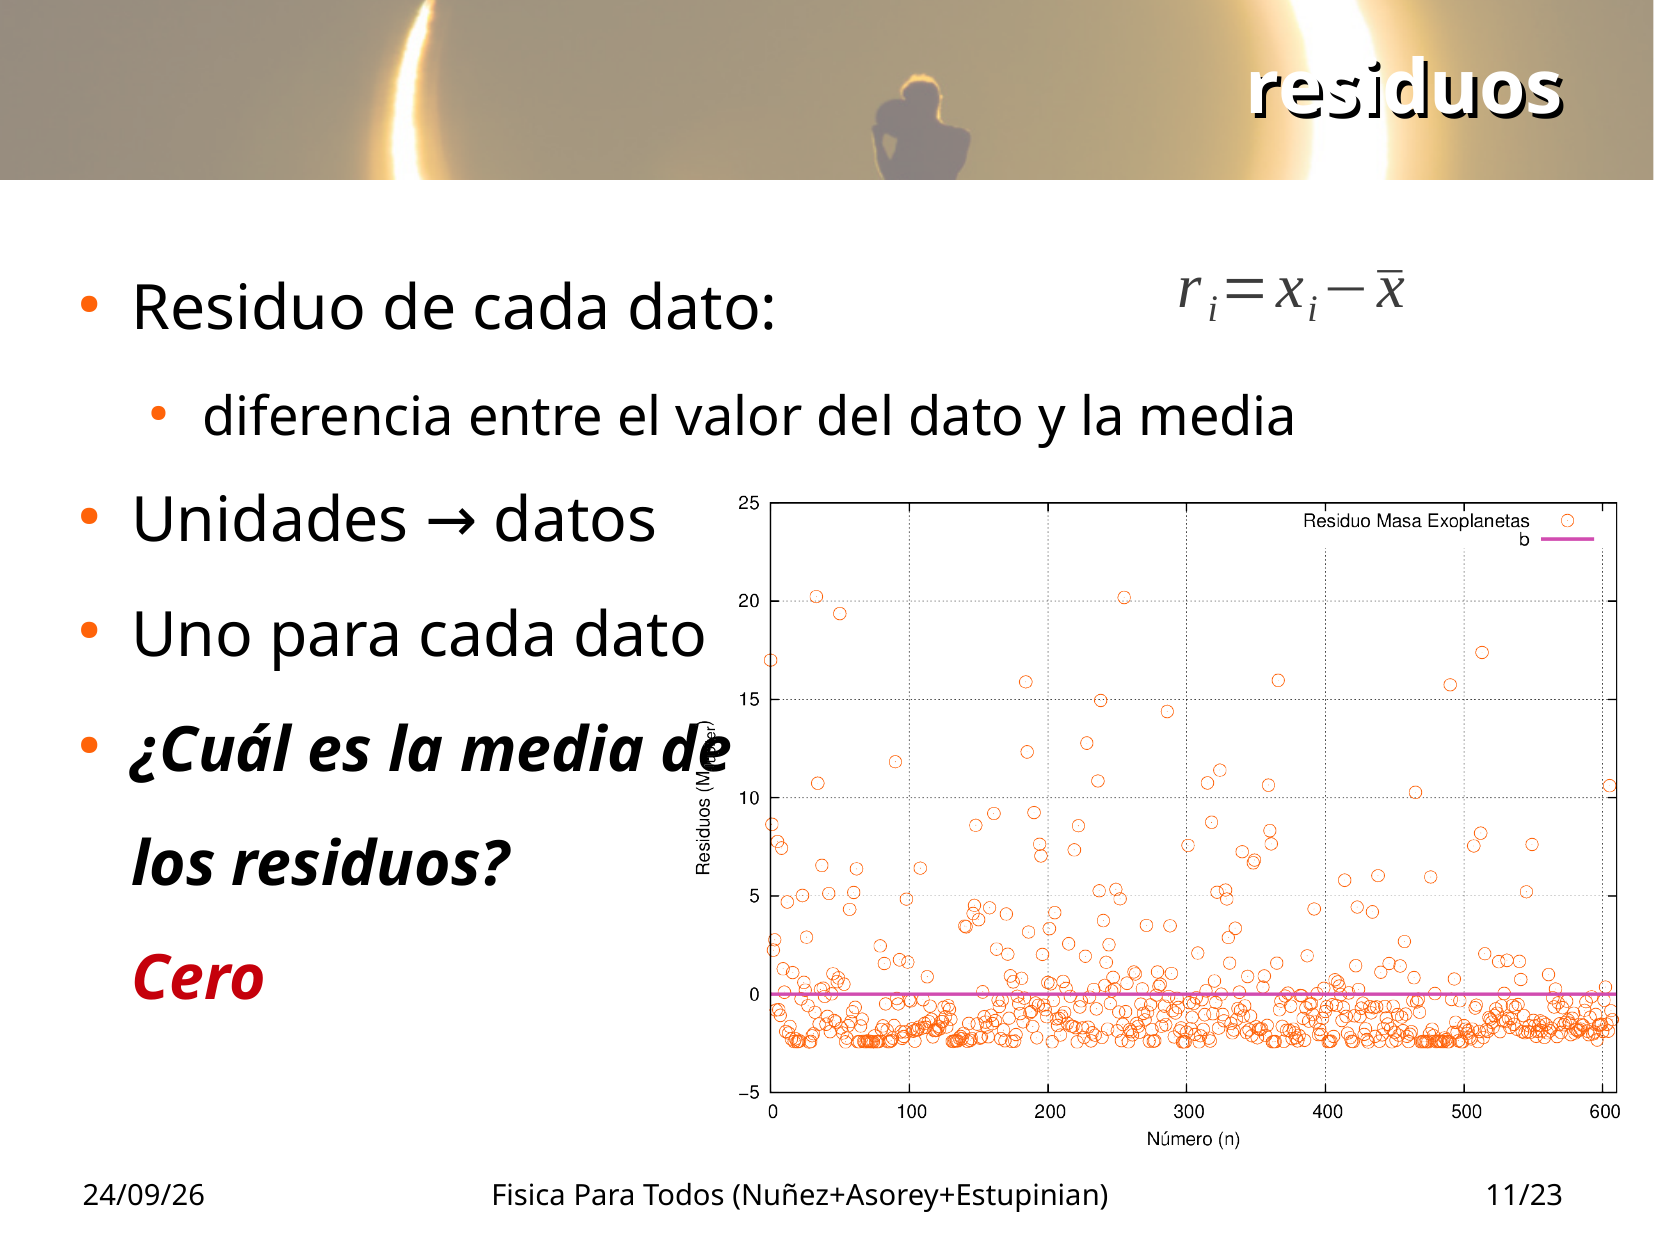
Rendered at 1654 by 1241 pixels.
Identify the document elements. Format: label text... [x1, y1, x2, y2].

title residuos [75, 19, 1564, 151]
picture [0, 0, 1654, 180]
chart [1170, 251, 1415, 331]
picture [690, 480, 1650, 1152]
list Residuo de cada dato: diferencia entre el valor del dato y la media Unidades → datos Uno para cada dato ¿Cuál es la media de los residuos? Cero [60, 263, 1549, 1164]
